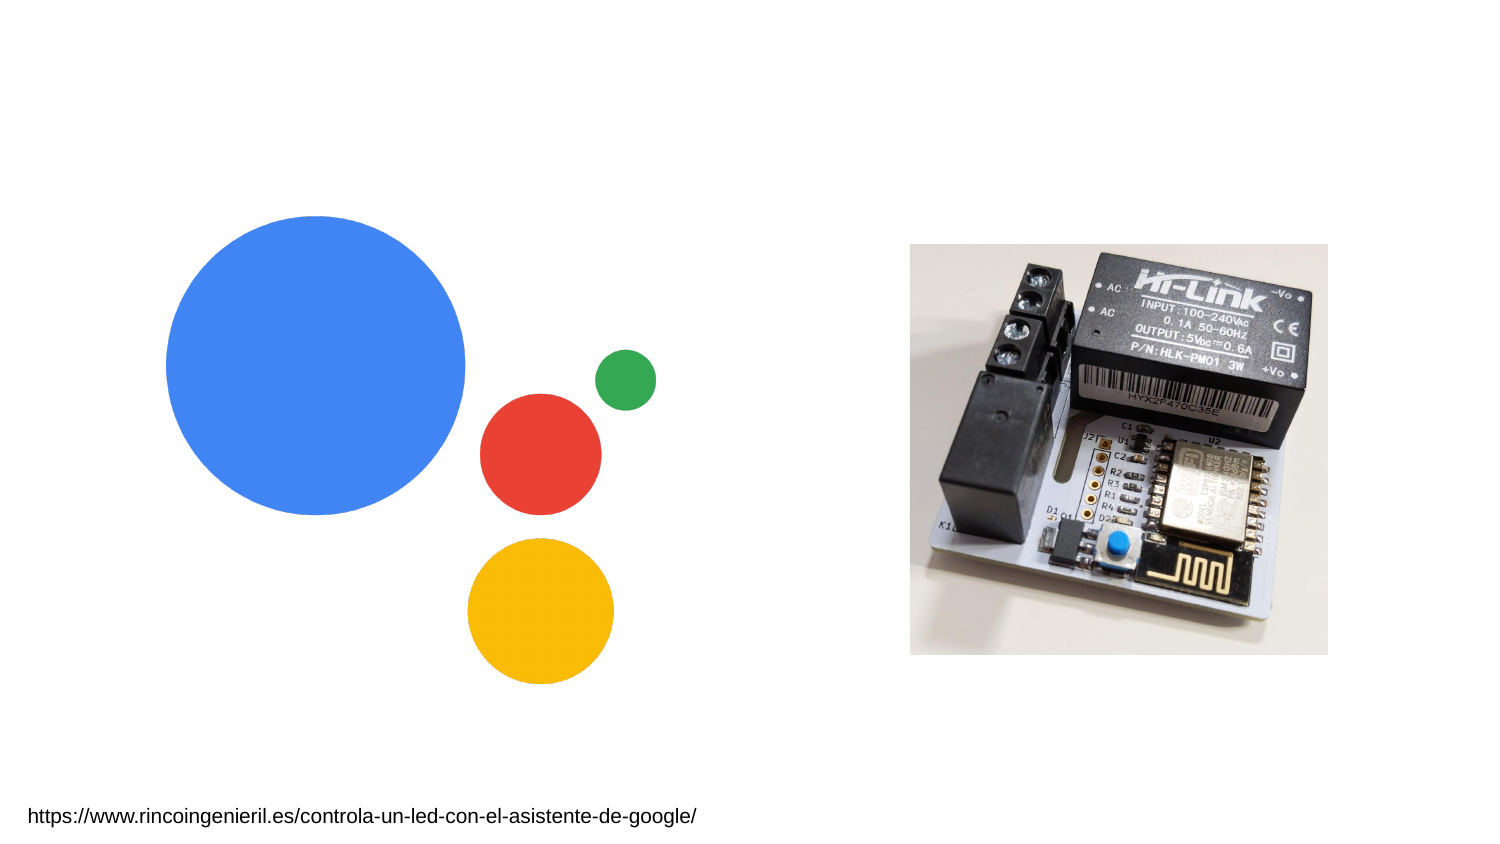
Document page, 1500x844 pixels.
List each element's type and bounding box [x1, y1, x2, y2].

picture [166, 205, 656, 695]
picture [909, 244, 1328, 655]
